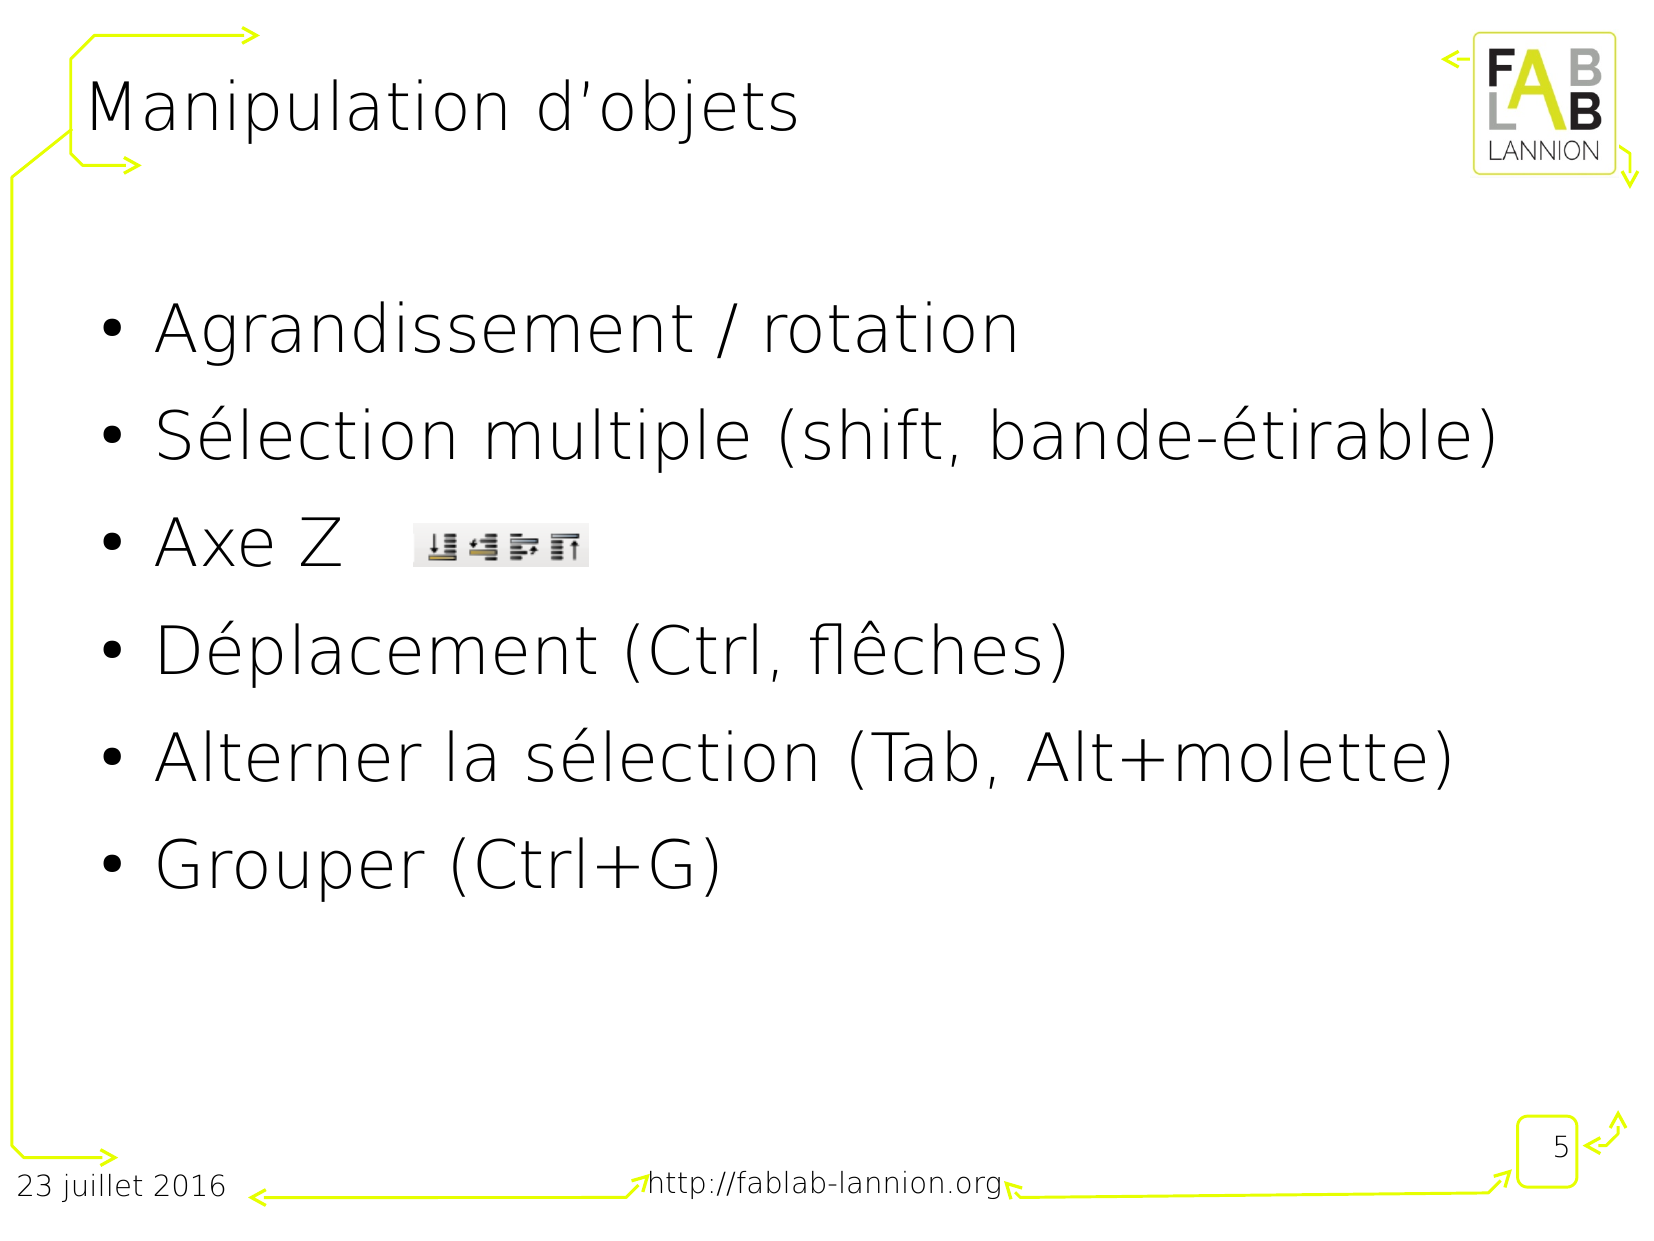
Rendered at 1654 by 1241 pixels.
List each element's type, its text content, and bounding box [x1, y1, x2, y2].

picture [1470, 29, 1619, 178]
title Manipulation d’objets [82, 49, 1441, 166]
picture [413, 523, 589, 567]
list Agrandissement / rotation Sélection multiple (shift, bande-étirable) Axe Z Déplacement (Ctrl, flêches) Alterner la sélection (Tab, Alt+molette) Grouper (Ctrl+G) [82, 290, 1571, 1010]
